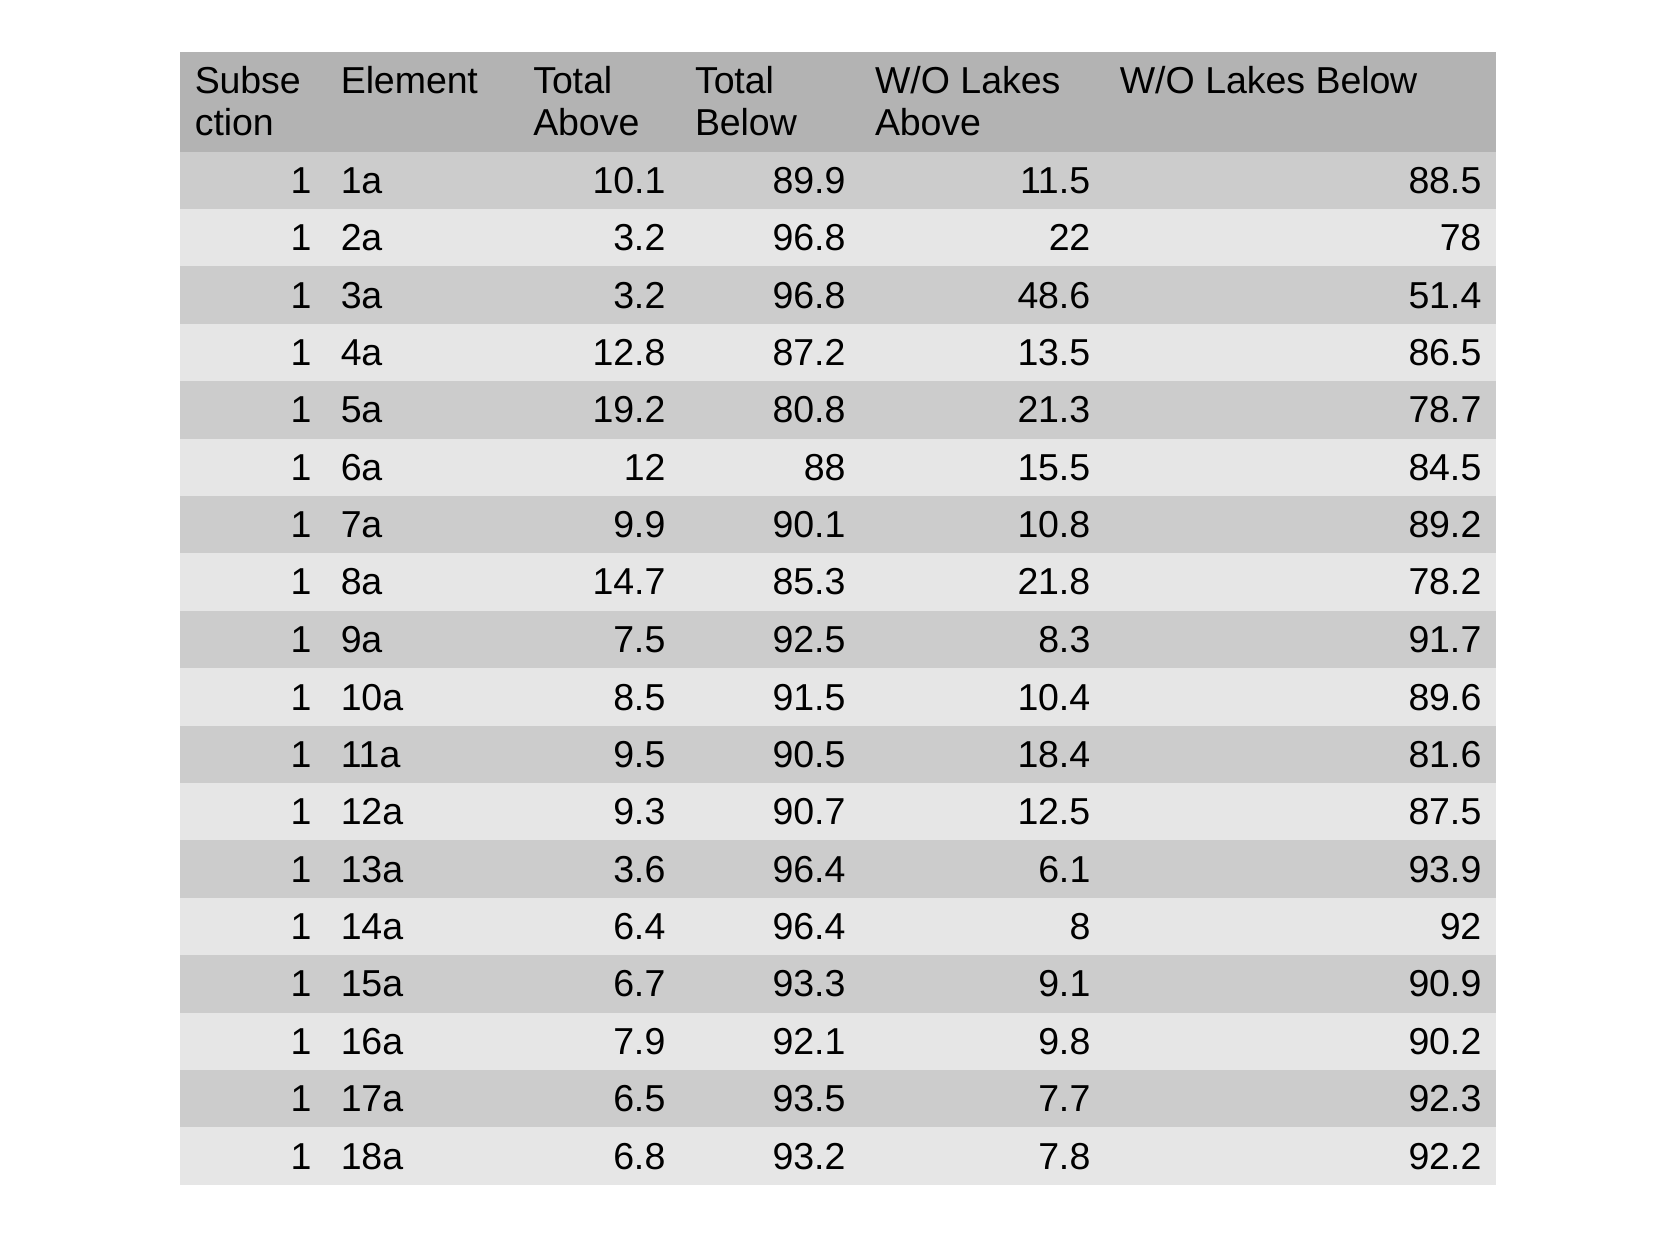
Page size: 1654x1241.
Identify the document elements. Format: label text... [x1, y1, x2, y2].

table_cell 10.8 [860, 496, 1105, 553]
table_cell 92.5 [680, 611, 860, 668]
table_cell 9.8 [860, 1013, 1105, 1070]
table_cell 90.9 [1105, 955, 1496, 1013]
table_header Subsection [180, 52, 326, 152]
table_cell 92 [1105, 898, 1496, 955]
table_cell 6.4 [519, 898, 680, 955]
table_cell 2a [326, 209, 519, 266]
table_cell 14a [326, 898, 519, 955]
table_cell 10.1 [519, 152, 680, 209]
table_cell 6.8 [519, 1127, 680, 1185]
table_cell 9a [326, 611, 519, 668]
table_cell 92.3 [1105, 1070, 1496, 1127]
table_cell 96.4 [680, 898, 860, 955]
table_header Element [326, 52, 519, 152]
table_cell 11.5 [860, 152, 1105, 209]
table_cell 1 [180, 209, 326, 266]
table_cell 1 [180, 381, 326, 439]
table_cell 3.6 [519, 840, 680, 898]
table_header Total Below [680, 52, 860, 152]
table_cell 1 [180, 726, 326, 783]
table_cell 90.5 [680, 726, 860, 783]
table_cell 17a [326, 1070, 519, 1127]
table_cell 96.8 [680, 266, 860, 324]
table_cell 9.3 [519, 783, 680, 840]
table_cell 12 [519, 439, 680, 496]
table_header W/O Lakes Above [860, 52, 1105, 152]
table_cell 8.3 [860, 611, 1105, 668]
table_cell 7.5 [519, 611, 680, 668]
table_cell 91.7 [1105, 611, 1496, 668]
table_cell 22 [860, 209, 1105, 266]
table_cell 6.5 [519, 1070, 680, 1127]
table_cell 78.7 [1105, 381, 1496, 439]
table_cell 8.5 [519, 668, 680, 726]
table_cell 15.5 [860, 439, 1105, 496]
table_cell 80.8 [680, 381, 860, 439]
table_cell 89.9 [680, 152, 860, 209]
table_cell 86.5 [1105, 324, 1496, 381]
table_cell 93.5 [680, 1070, 860, 1127]
table_cell 88 [680, 439, 860, 496]
table_cell 6.7 [519, 955, 680, 1013]
table_cell 3a [326, 266, 519, 324]
table_cell 1a [326, 152, 519, 209]
table_cell 1 [180, 783, 326, 840]
table_cell 90.7 [680, 783, 860, 840]
table_cell 48.6 [860, 266, 1105, 324]
table_cell 1 [180, 553, 326, 611]
table_cell 15a [326, 955, 519, 1013]
table_cell 93.3 [680, 955, 860, 1013]
table_cell 9.9 [519, 496, 680, 553]
table_cell 18.4 [860, 726, 1105, 783]
table_cell 1 [180, 266, 326, 324]
table_cell 3.2 [519, 209, 680, 266]
table_cell 10.4 [860, 668, 1105, 726]
table_cell 1 [180, 439, 326, 496]
table_cell 7.7 [860, 1070, 1105, 1127]
table_cell 1 [180, 496, 326, 553]
table_cell 51.4 [1105, 266, 1496, 324]
table_cell 9.5 [519, 726, 680, 783]
table_cell 1 [180, 324, 326, 381]
table_cell 14.7 [519, 553, 680, 611]
table_cell 13.5 [860, 324, 1105, 381]
table_header W/O Lakes Below [1105, 52, 1496, 152]
table_cell 1 [180, 955, 326, 1013]
table_cell 78.2 [1105, 553, 1496, 611]
table_cell 90.2 [1105, 1013, 1496, 1070]
table_cell 1 [180, 152, 326, 209]
table_cell 1 [180, 1070, 326, 1127]
table_cell 93.2 [680, 1127, 860, 1185]
table_cell 1 [180, 611, 326, 668]
table_cell 9.1 [860, 955, 1105, 1013]
table_cell 85.3 [680, 553, 860, 611]
table_cell 12a [326, 783, 519, 840]
table_cell 88.5 [1105, 152, 1496, 209]
table_cell 90.1 [680, 496, 860, 553]
table_cell 16a [326, 1013, 519, 1070]
table_cell 11a [326, 726, 519, 783]
table_cell 1 [180, 1013, 326, 1070]
table_cell 18a [326, 1127, 519, 1185]
table_cell 4a [326, 324, 519, 381]
table_cell 7.9 [519, 1013, 680, 1070]
table_cell 87.2 [680, 324, 860, 381]
table_cell 12.5 [860, 783, 1105, 840]
table_cell 91.5 [680, 668, 860, 726]
table_cell 8a [326, 553, 519, 611]
table_cell 78 [1105, 209, 1496, 266]
table_cell 21.3 [860, 381, 1105, 439]
table_cell 92.1 [680, 1013, 860, 1070]
table_cell 12.8 [519, 324, 680, 381]
table_cell 89.2 [1105, 496, 1496, 553]
table_cell 13a [326, 840, 519, 898]
table_cell 8 [860, 898, 1105, 955]
table_header Total Above [519, 52, 680, 152]
table_cell 1 [180, 898, 326, 955]
table_cell 6a [326, 439, 519, 496]
table_cell 19.2 [519, 381, 680, 439]
table_cell 81.6 [1105, 726, 1496, 783]
table_cell 7a [326, 496, 519, 553]
table_cell 6.1 [860, 840, 1105, 898]
table_cell 1 [180, 840, 326, 898]
table_cell 93.9 [1105, 840, 1496, 898]
table_cell 1 [180, 1127, 326, 1185]
table_cell 96.8 [680, 209, 860, 266]
table_cell 10a [326, 668, 519, 726]
table_cell 87.5 [1105, 783, 1496, 840]
table_cell 21.8 [860, 553, 1105, 611]
table_cell 3.2 [519, 266, 680, 324]
table_cell 84.5 [1105, 439, 1496, 496]
table_cell 1 [180, 668, 326, 726]
table_cell 89.6 [1105, 668, 1496, 726]
table_cell 7.8 [860, 1127, 1105, 1185]
table_cell 96.4 [680, 840, 860, 898]
table_cell 92.2 [1105, 1127, 1496, 1185]
table_cell 5a [326, 381, 519, 439]
